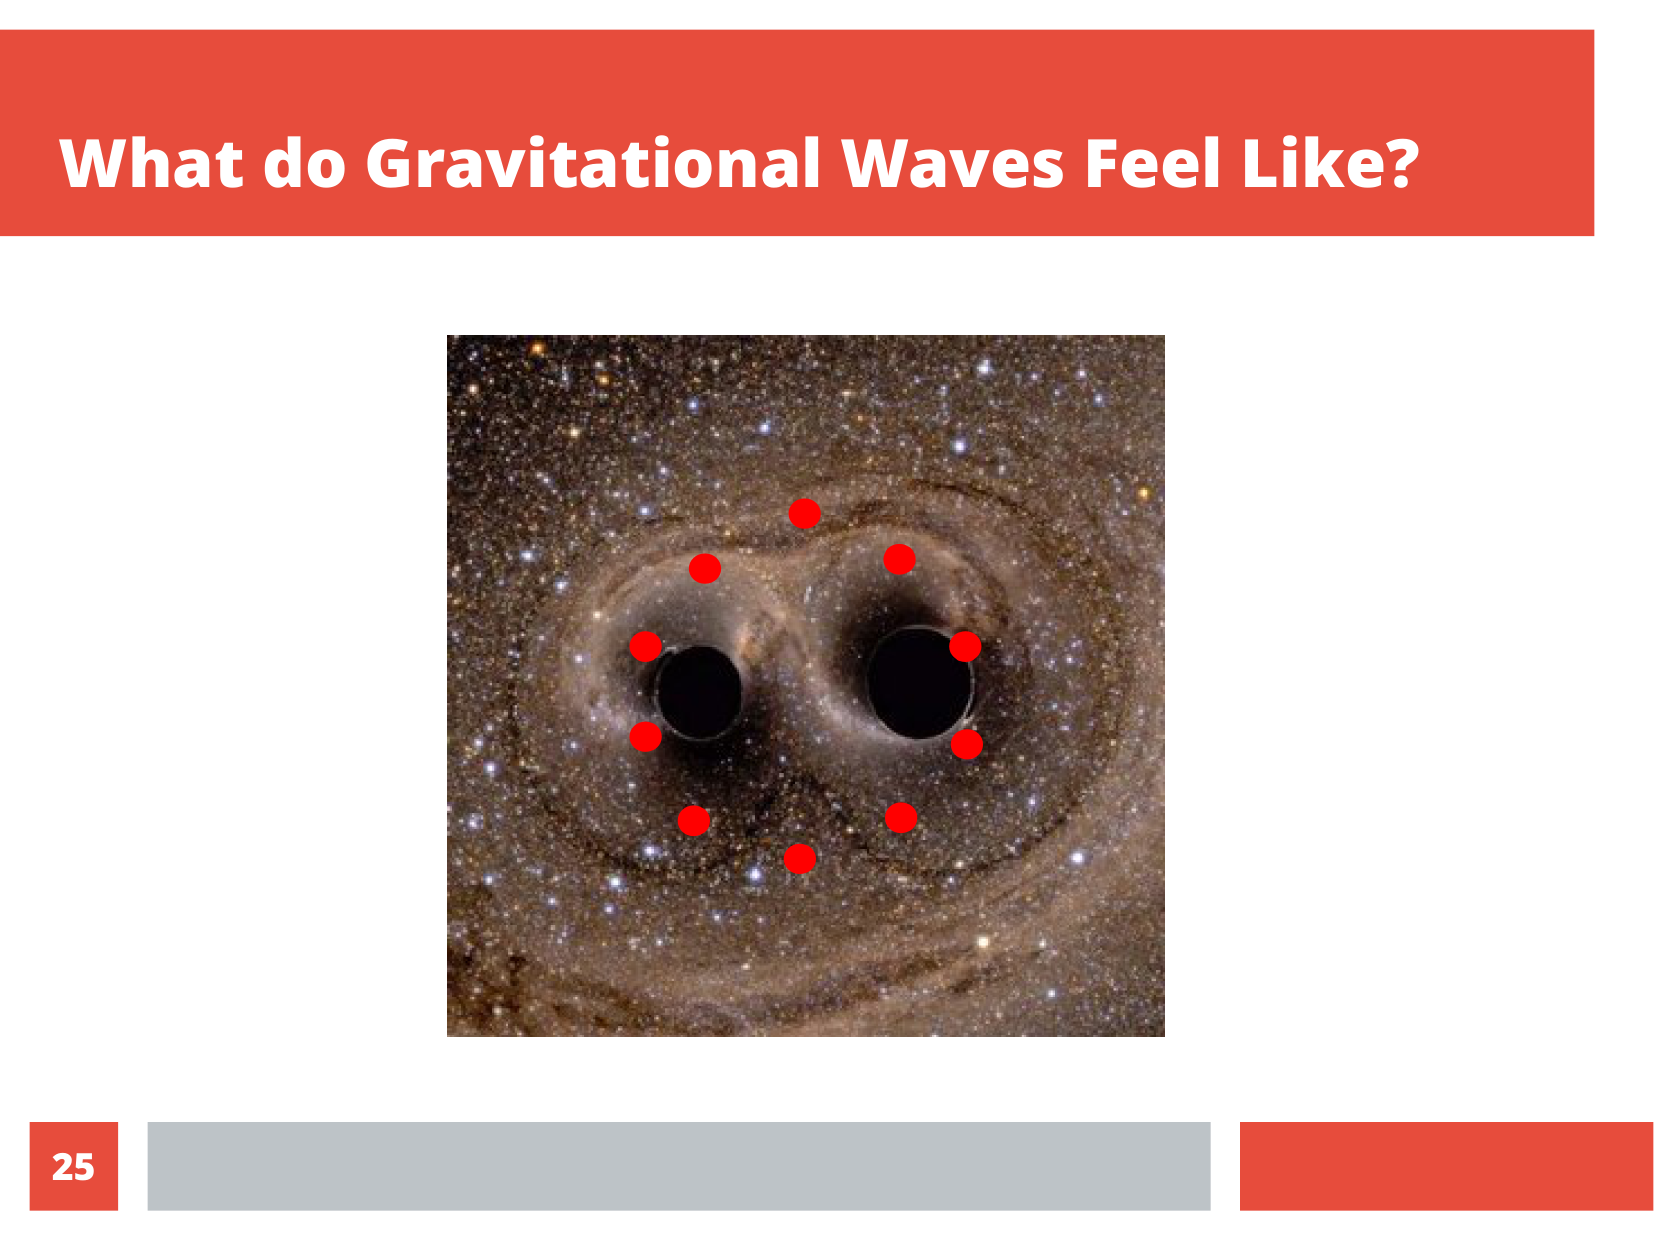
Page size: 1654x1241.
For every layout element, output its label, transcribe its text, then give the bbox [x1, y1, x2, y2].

title What do Gravitational Waves Feel Like? [59, 59, 1595, 207]
picture [447, 335, 1165, 1037]
